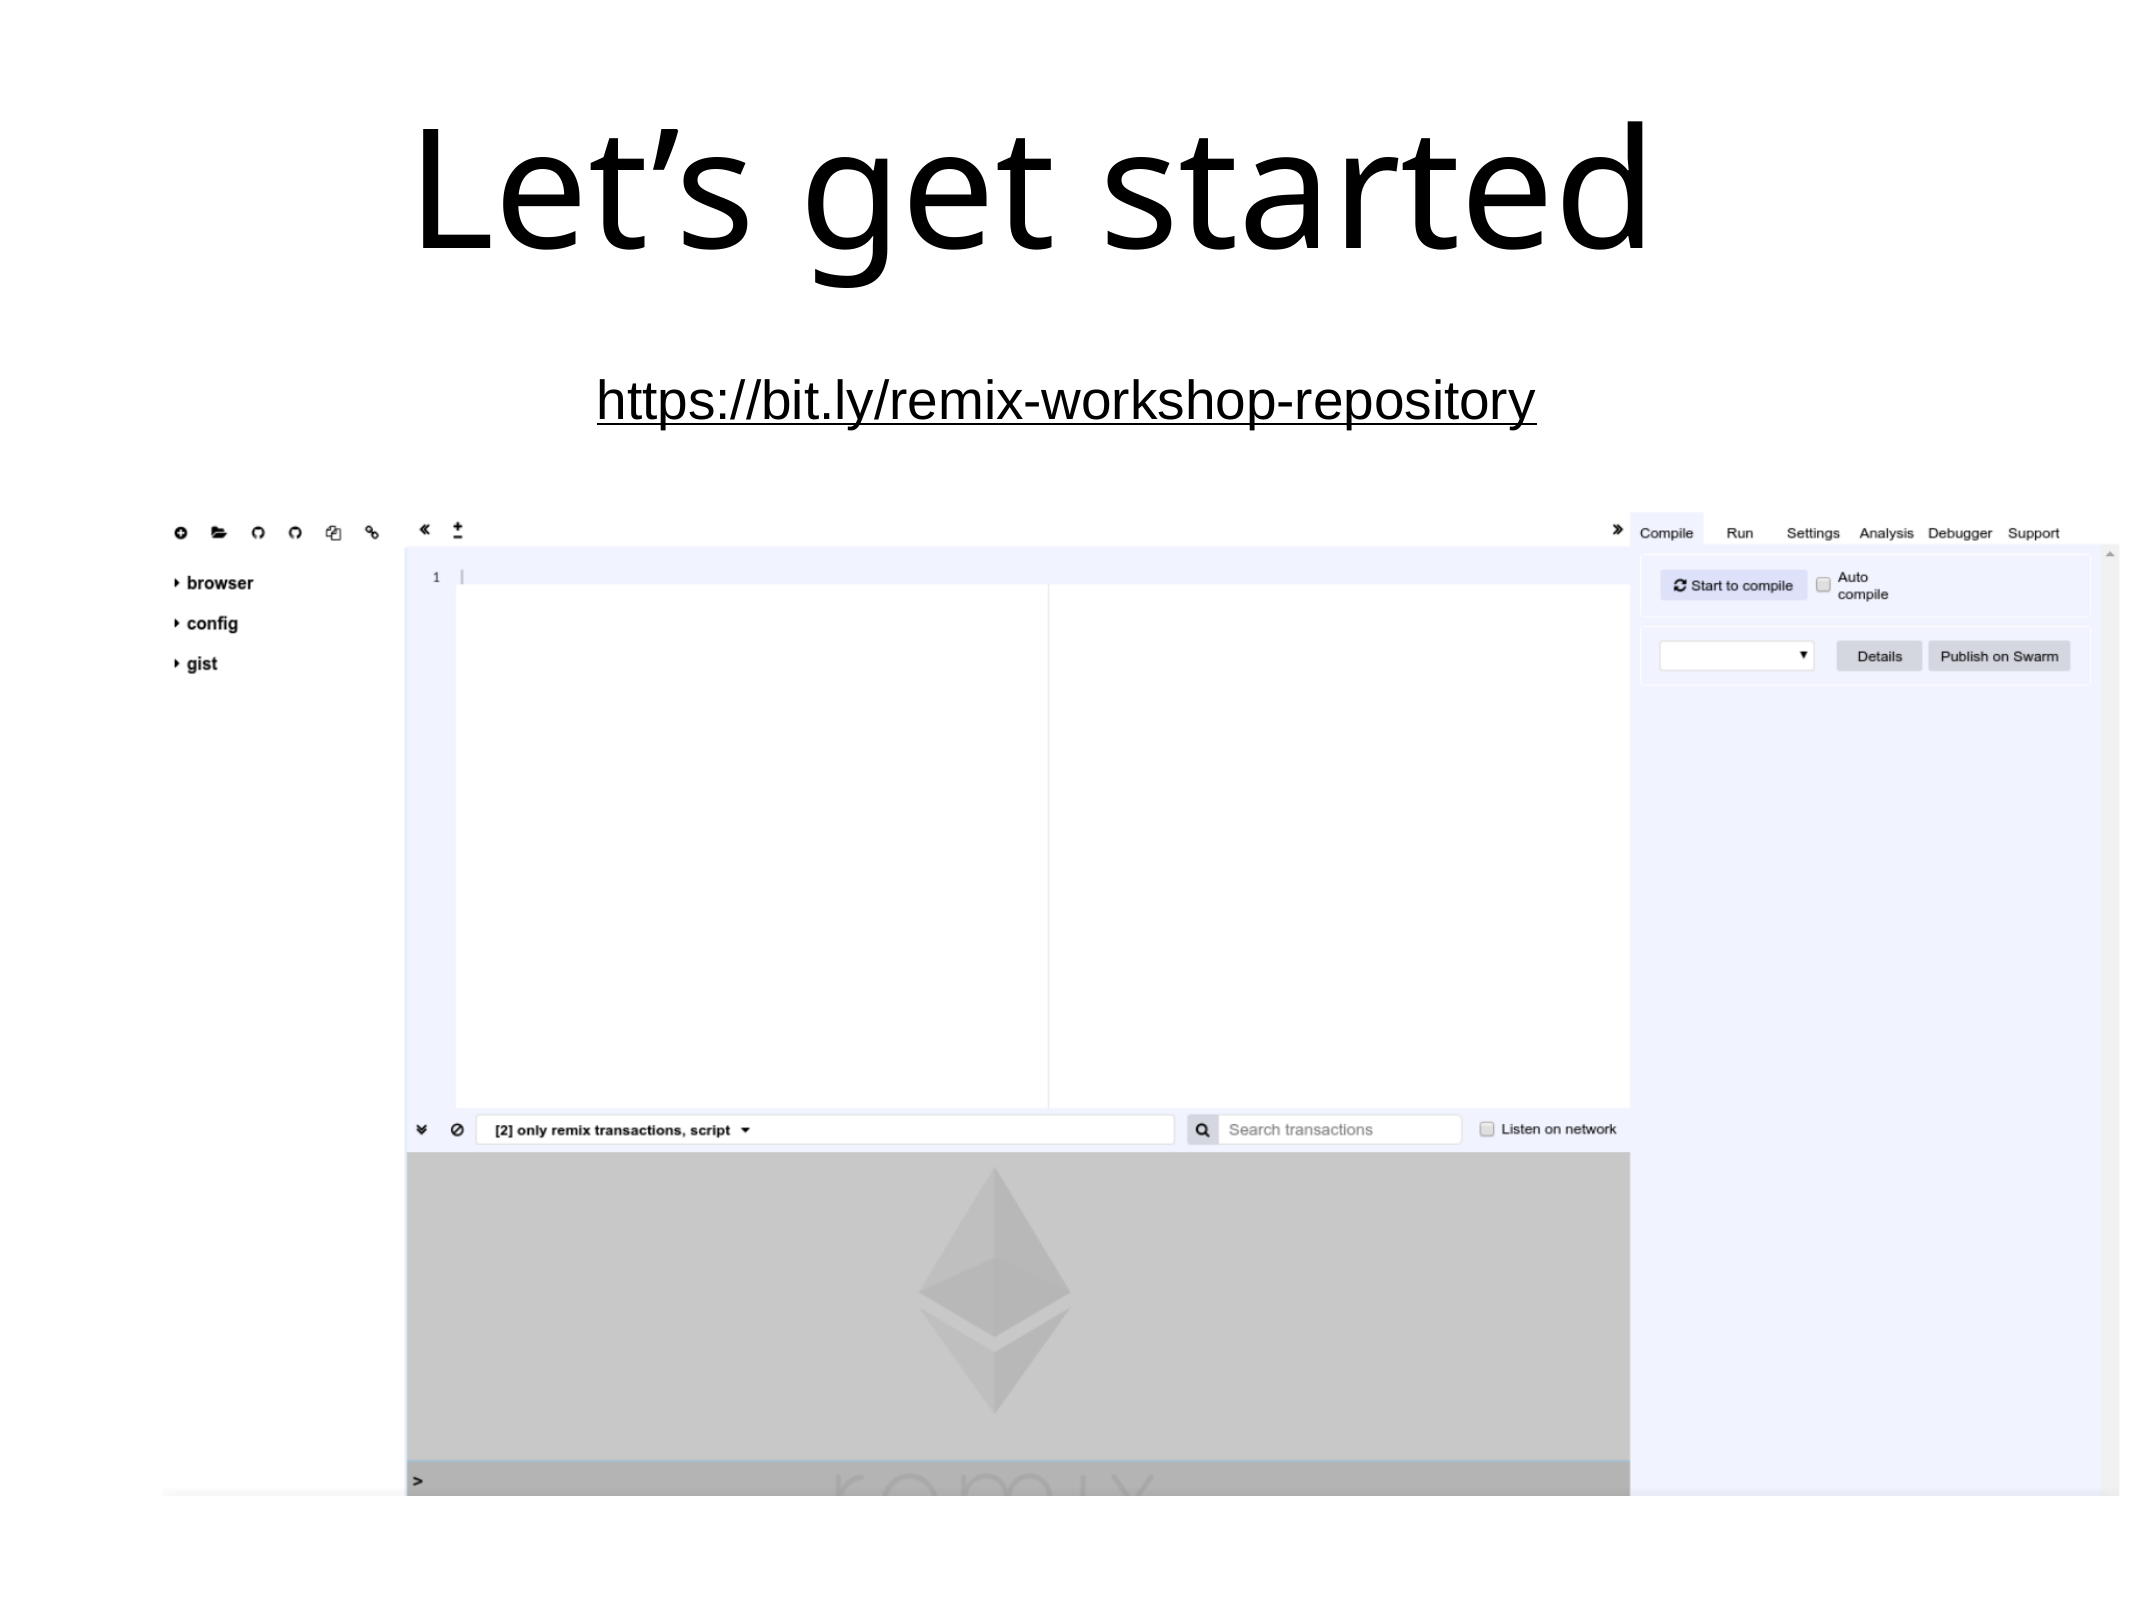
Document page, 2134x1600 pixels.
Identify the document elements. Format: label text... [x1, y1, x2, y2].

subtitle https://bit.ly/remix-workshop-repository https://remix-alpha.ethereum.org [208, 320, 1925, 504]
picture [127, 504, 2134, 1496]
title Let’s get started [174, 75, 1892, 298]
